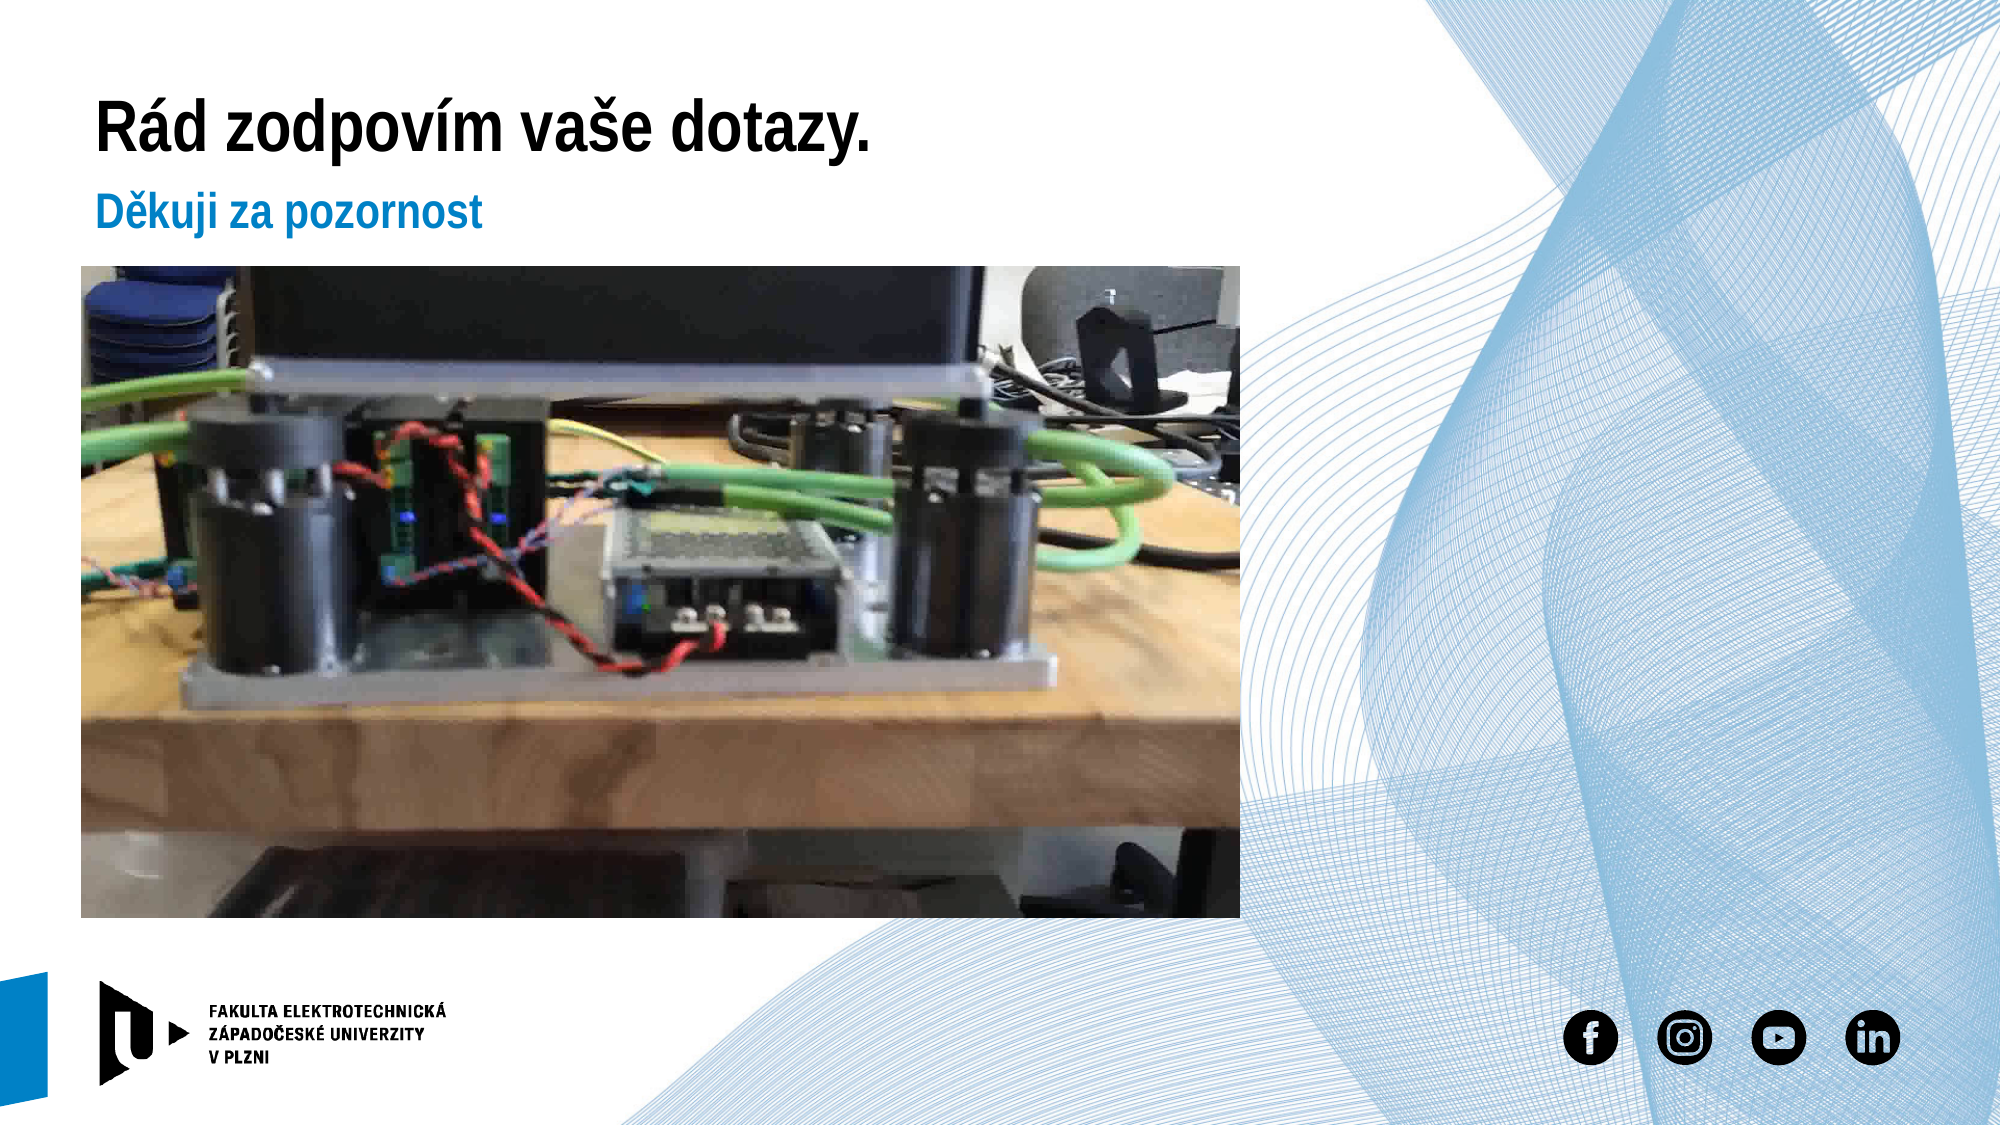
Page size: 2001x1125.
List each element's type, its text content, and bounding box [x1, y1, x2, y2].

title Rád zodpovím vaše dotazy. [80, 80, 984, 178]
text_box [80, 265, 1241, 919]
picture [99, 981, 469, 1086]
list Děkuji za pozornost [80, 178, 984, 265]
